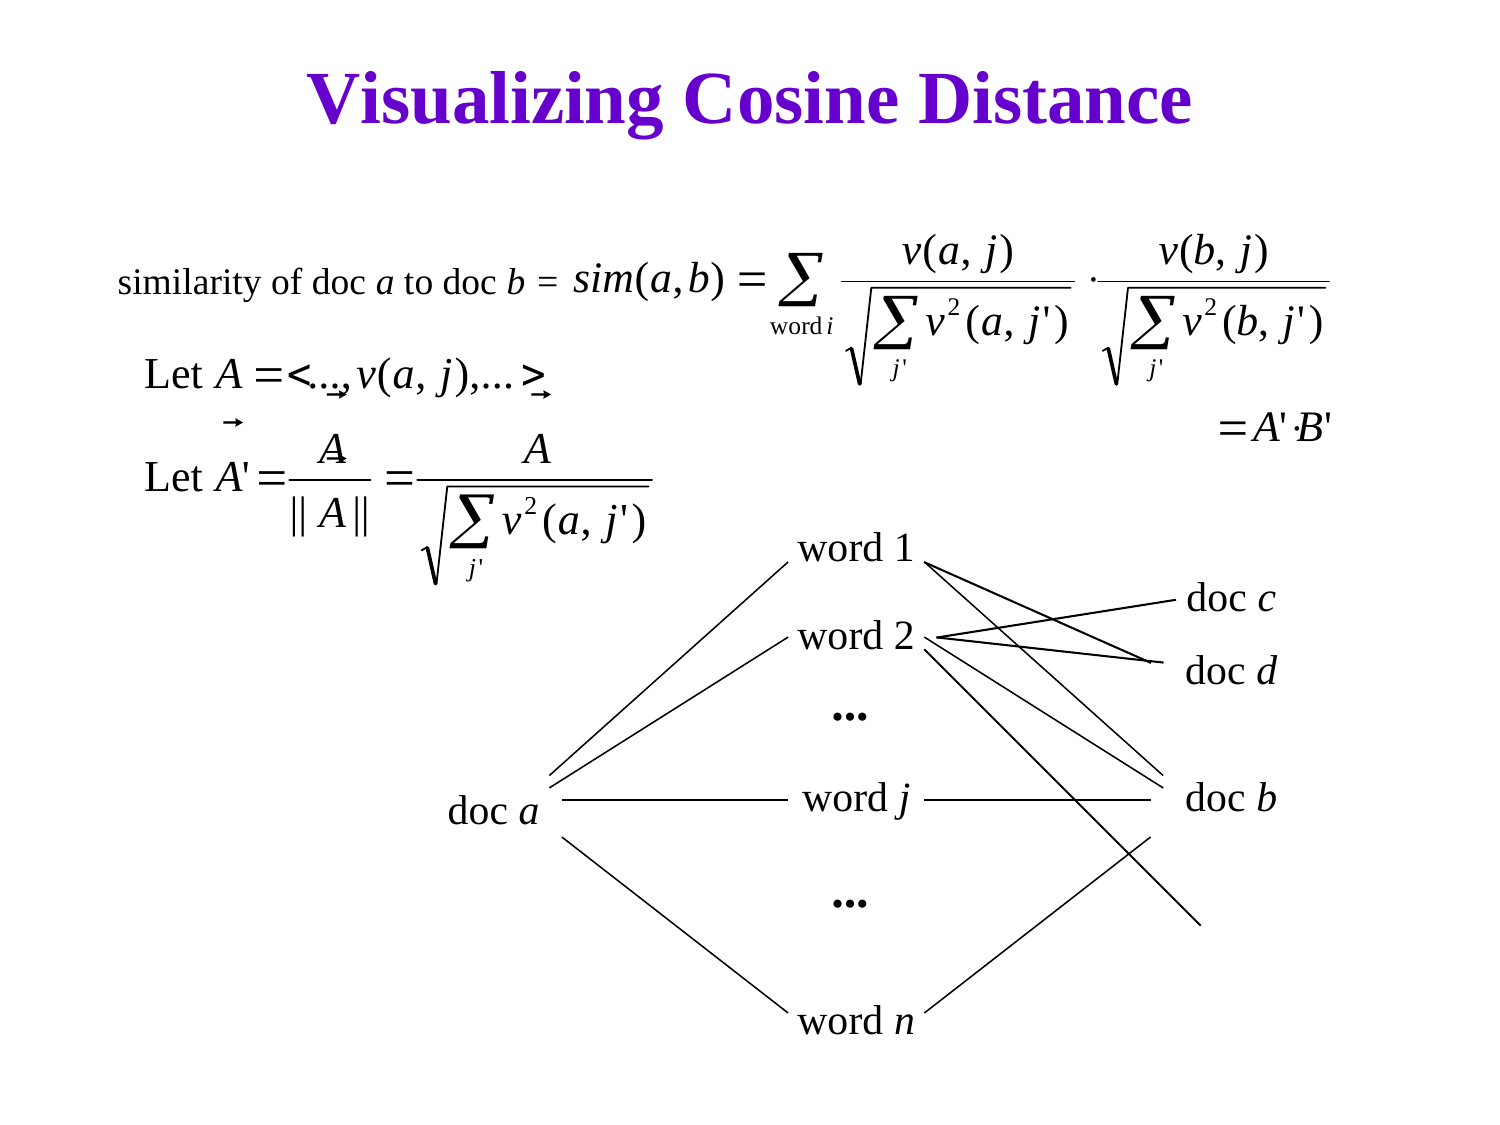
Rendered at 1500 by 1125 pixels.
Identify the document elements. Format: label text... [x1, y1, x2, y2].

chart [137, 223, 1338, 595]
text_box ... [799, 849, 901, 926]
text_box word 1 [935, 569, 951, 578]
text_box word n [762, 984, 951, 1051]
text_box word 2 [762, 600, 951, 666]
text_box similarity of doc a to doc b = [62, 249, 565, 311]
text_box doc b [1125, 762, 1338, 829]
text_box ... [799, 662, 901, 738]
text_box word j [762, 762, 951, 829]
text_box doc c [1125, 562, 1338, 628]
text_box doc a [387, 774, 601, 841]
text_box word 1 [762, 512, 951, 578]
text_box doc d [1125, 634, 1338, 701]
title Visualizing Cosine Distance [112, 0, 1388, 188]
